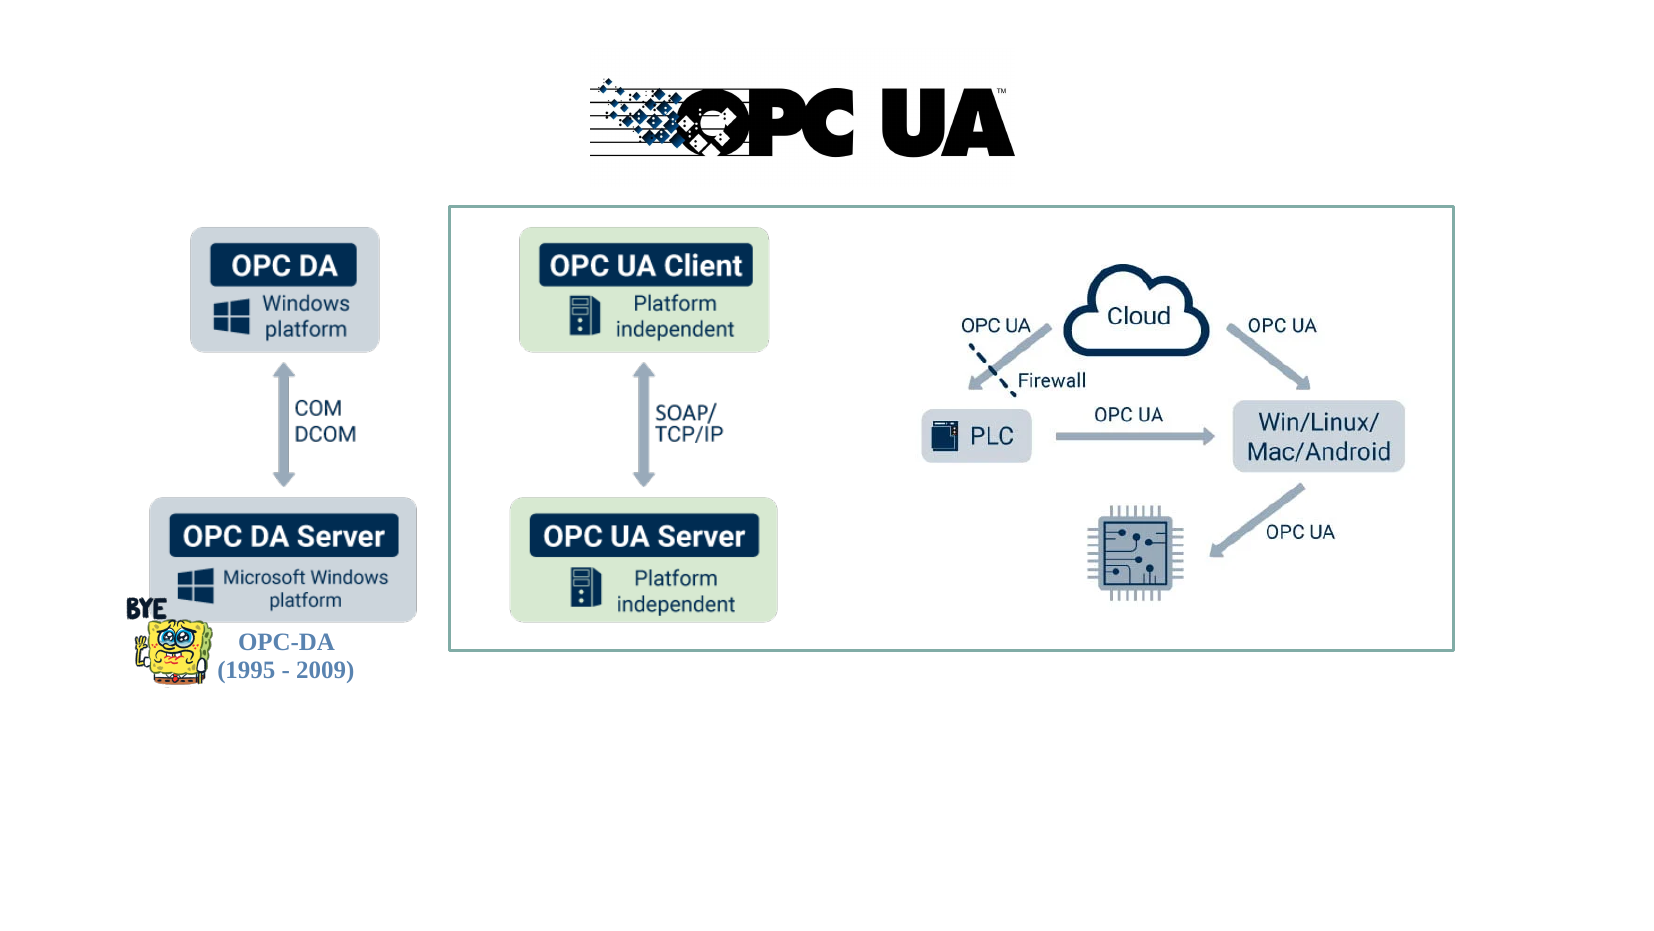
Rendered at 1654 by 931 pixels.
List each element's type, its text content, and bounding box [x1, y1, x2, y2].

picture [590, 48, 1015, 187]
picture [877, 241, 1437, 614]
picture [125, 200, 806, 688]
picture [451, 208, 806, 649]
text_box OPC-DA (1995 - 2009) [195, 621, 377, 697]
